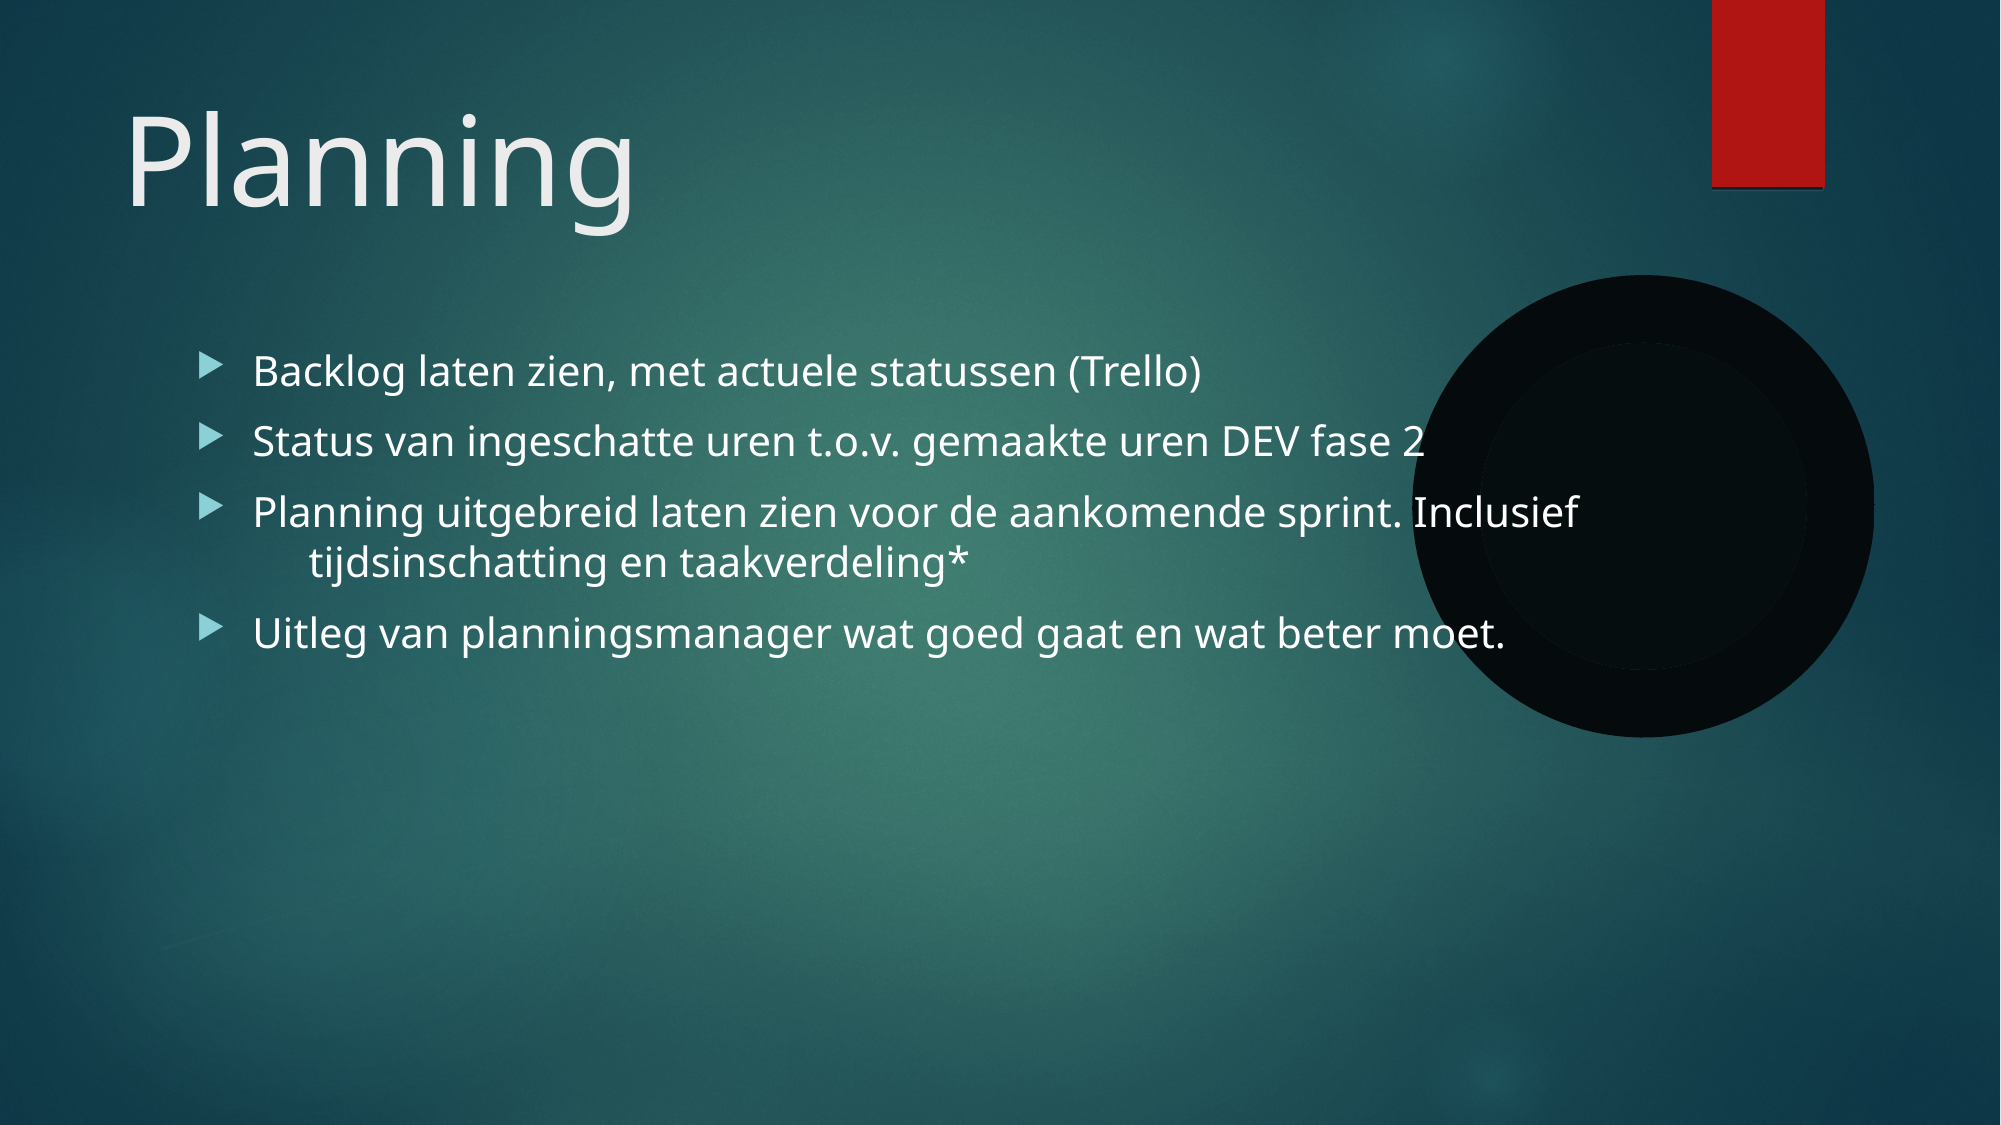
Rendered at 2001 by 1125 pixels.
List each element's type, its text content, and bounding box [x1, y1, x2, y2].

list Backlog laten zien, met actuele statussen (Trello) Status van ingeschatte uren t.o.v. gemaakte uren DEV fase 2 Planning uitgebreid laten zien voor de aankomende sprint. Inclusief tijdsinschatting en taakverdeling* Uitleg van planningsmanager wat goed gaat en wat beter moet. [181, 336, 1649, 1026]
title Planning [106, 74, 1649, 305]
